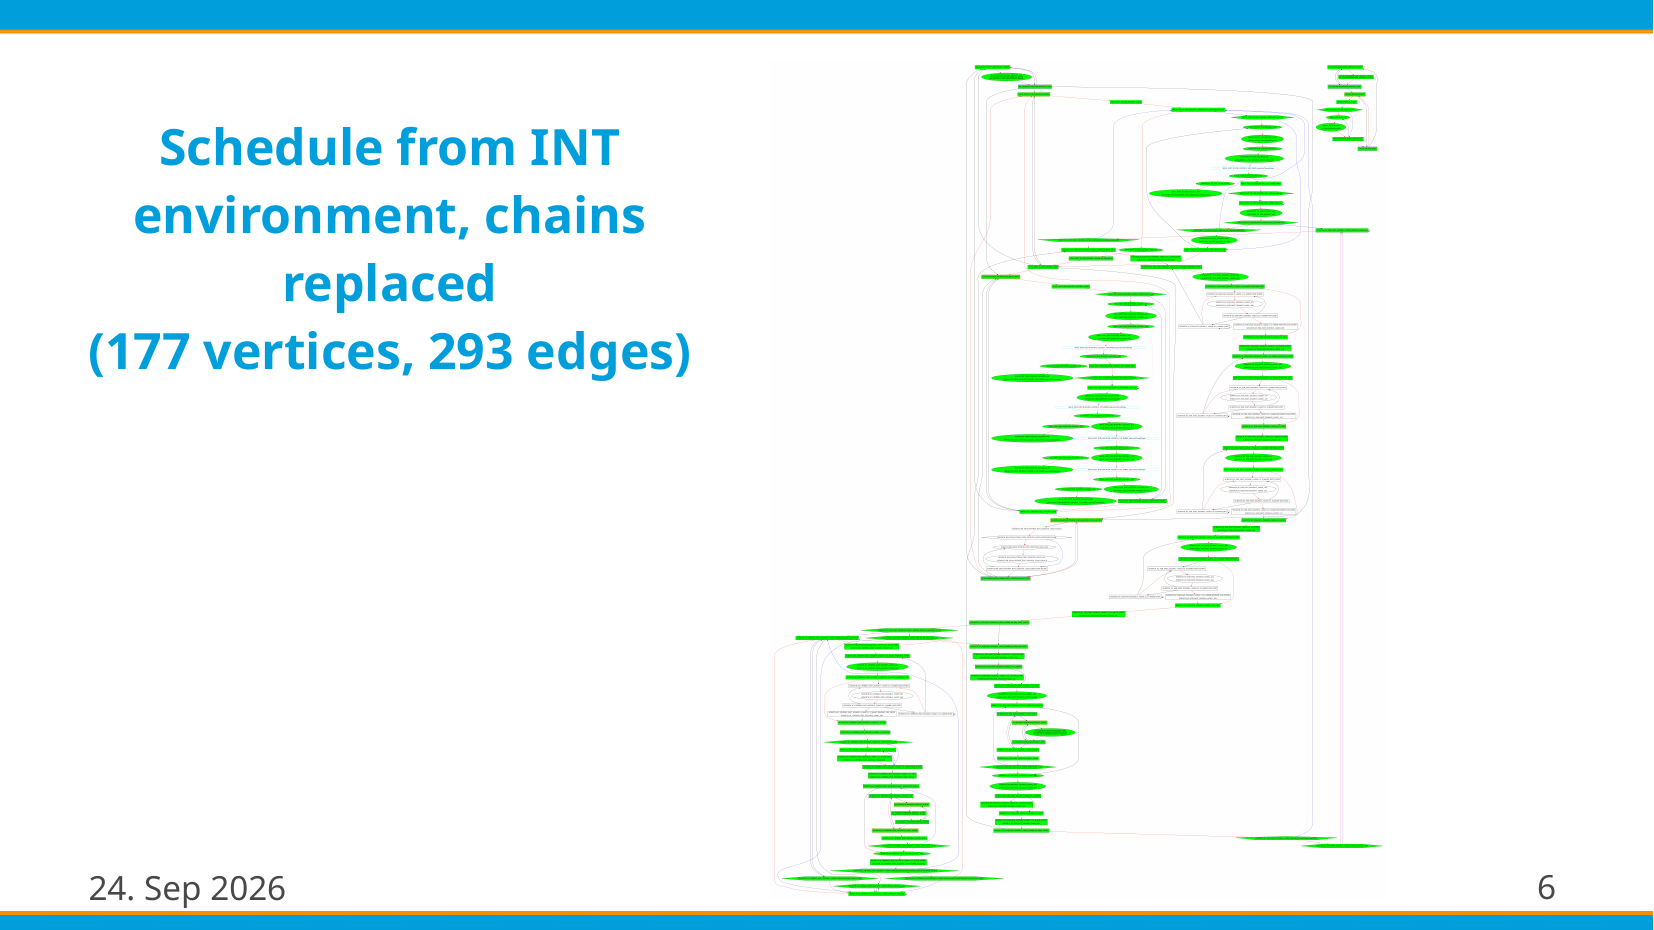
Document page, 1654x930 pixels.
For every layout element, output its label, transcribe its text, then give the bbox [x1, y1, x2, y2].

text_box [770, 61, 1387, 900]
subtitle Schedule from INT environment, chains replaced (177 vertices, 293 edges) [74, 74, 705, 422]
